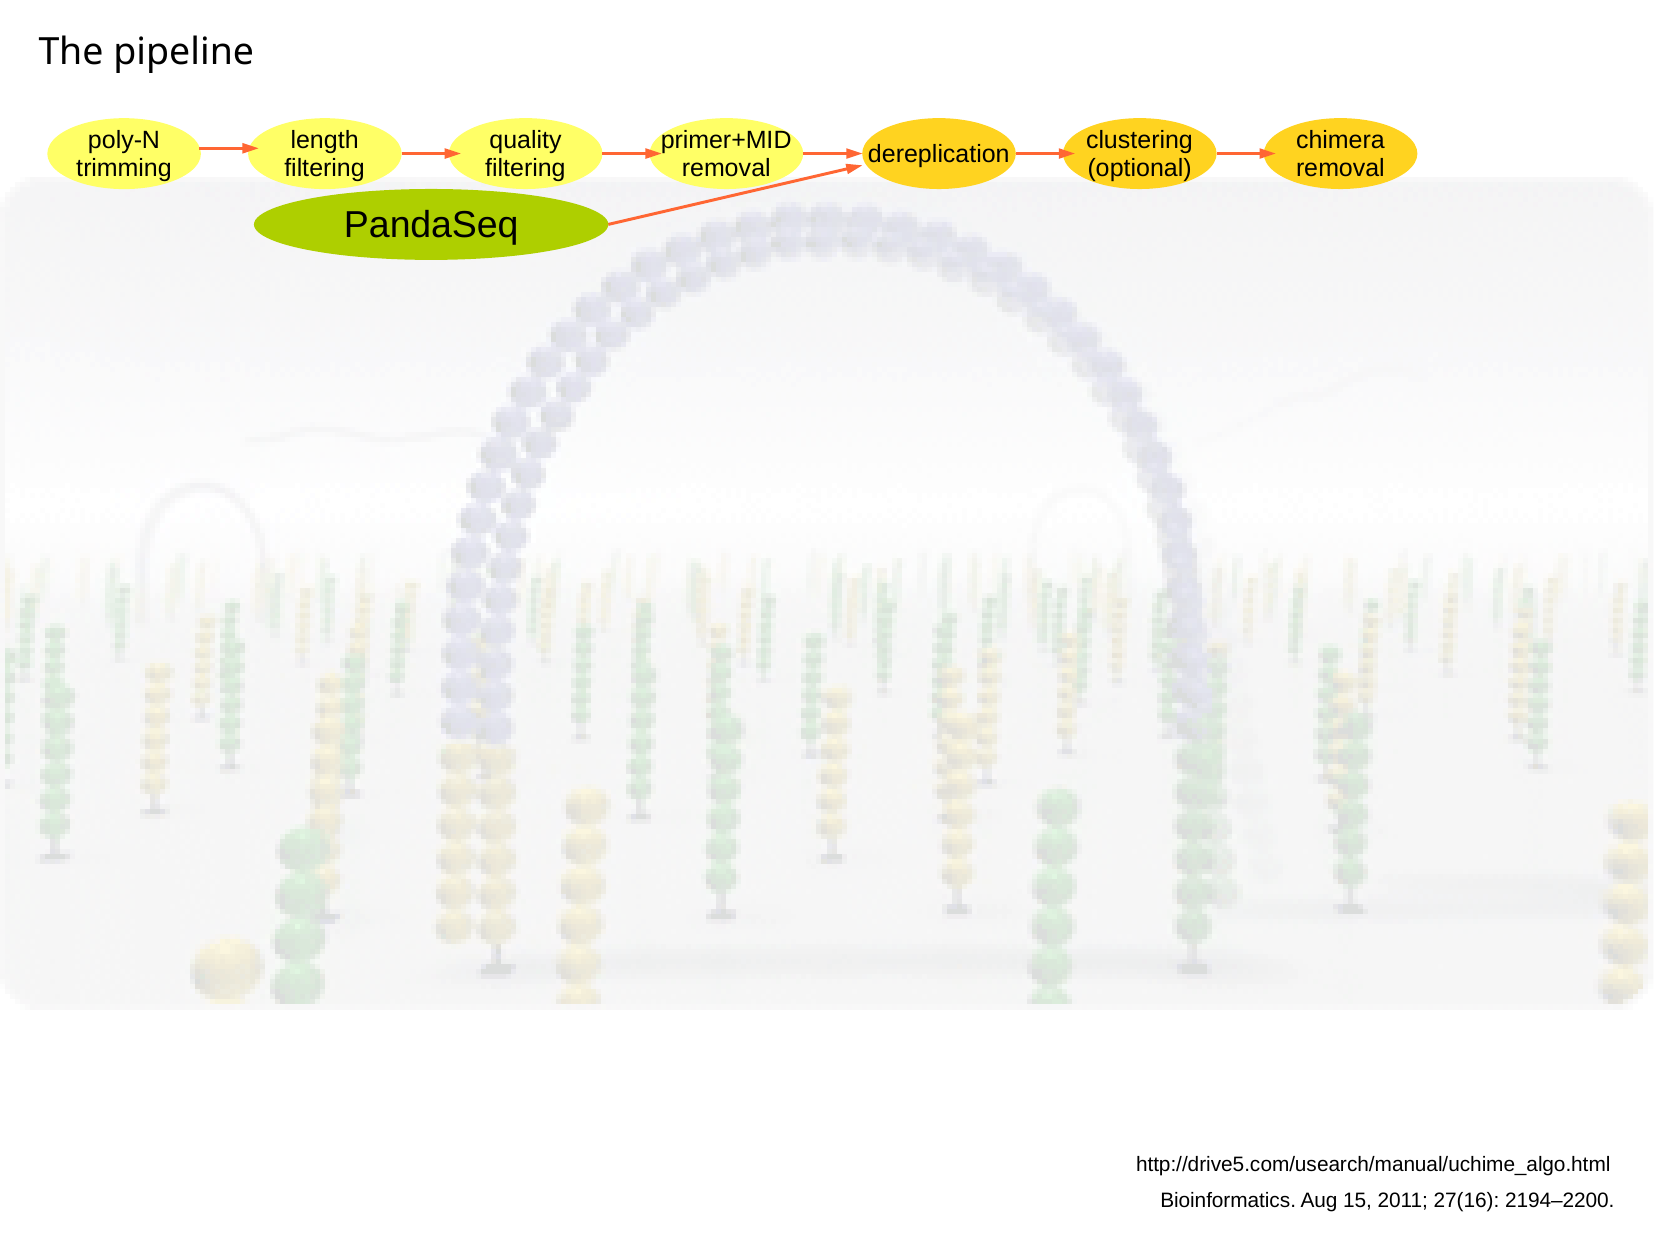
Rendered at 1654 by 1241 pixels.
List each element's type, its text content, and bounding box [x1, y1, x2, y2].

text_box [0, 0, 1654, 1241]
text_box The pipeline [23, 16, 304, 92]
text_box length filtering [248, 118, 402, 190]
text_box primer+MID removal [650, 118, 804, 190]
text_box poly-N trimming [47, 118, 201, 190]
text_box Bioinformatics. Aug 15, 2011; 27(16): 2194–2200. [1145, 1203, 1637, 1220]
text_box http://drive5.com/usearch/manual/uchime_algo.html [1121, 1145, 1654, 1203]
text_box clustering (optional) [1063, 118, 1217, 190]
text_box PandaSeq [253, 188, 609, 260]
text_box dereplication [862, 118, 1016, 190]
text_box quality filtering [449, 118, 603, 190]
text_box chimera removal [1264, 118, 1418, 190]
